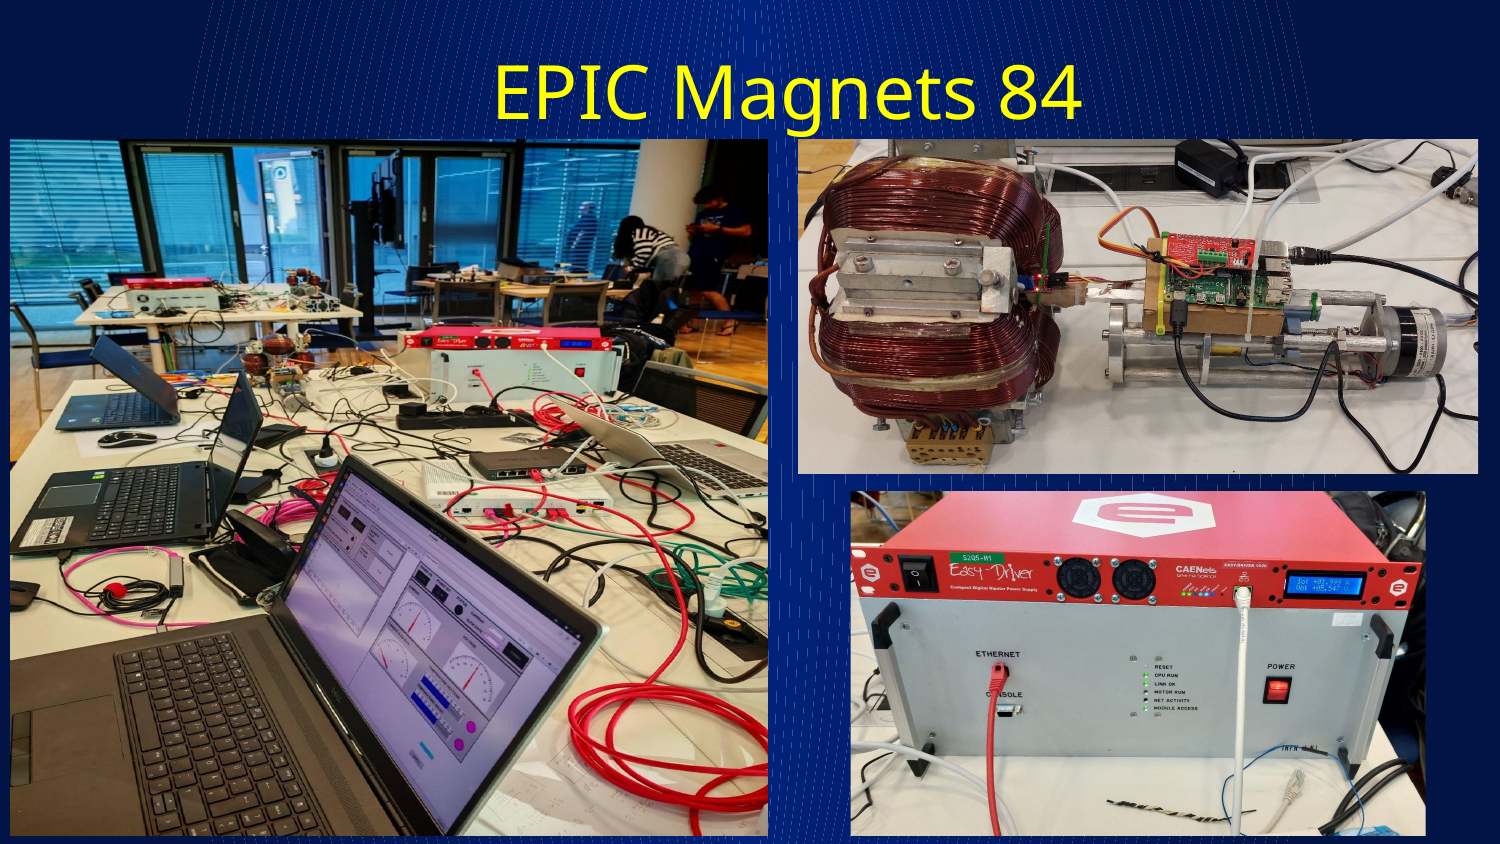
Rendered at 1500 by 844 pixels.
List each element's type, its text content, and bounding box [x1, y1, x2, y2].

text_box EPIC Magnets 84 [299, 37, 1275, 140]
picture [850, 491, 1426, 836]
picture [10, 139, 768, 836]
picture [798, 139, 1479, 474]
